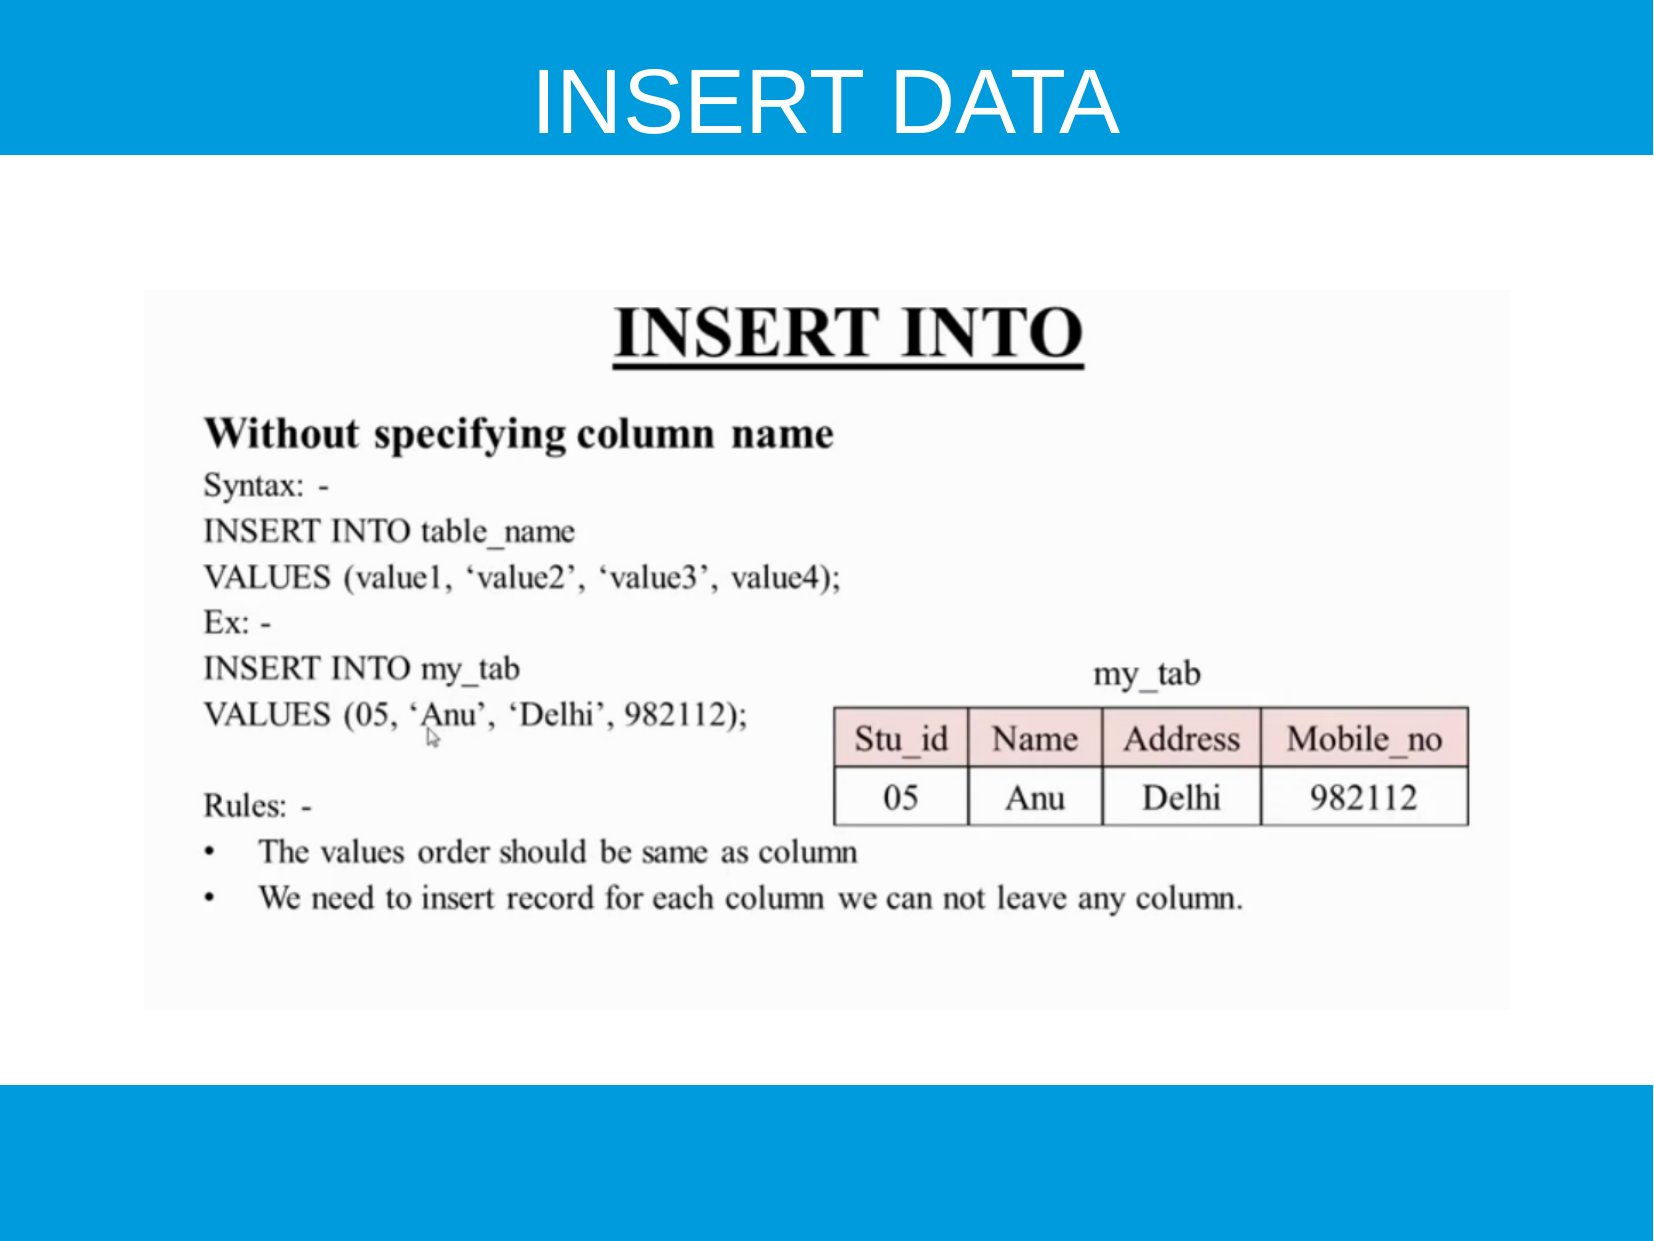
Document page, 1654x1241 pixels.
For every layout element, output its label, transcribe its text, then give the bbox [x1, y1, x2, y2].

title INSERT DATA [82, 49, 1571, 155]
picture [143, 290, 1510, 1010]
